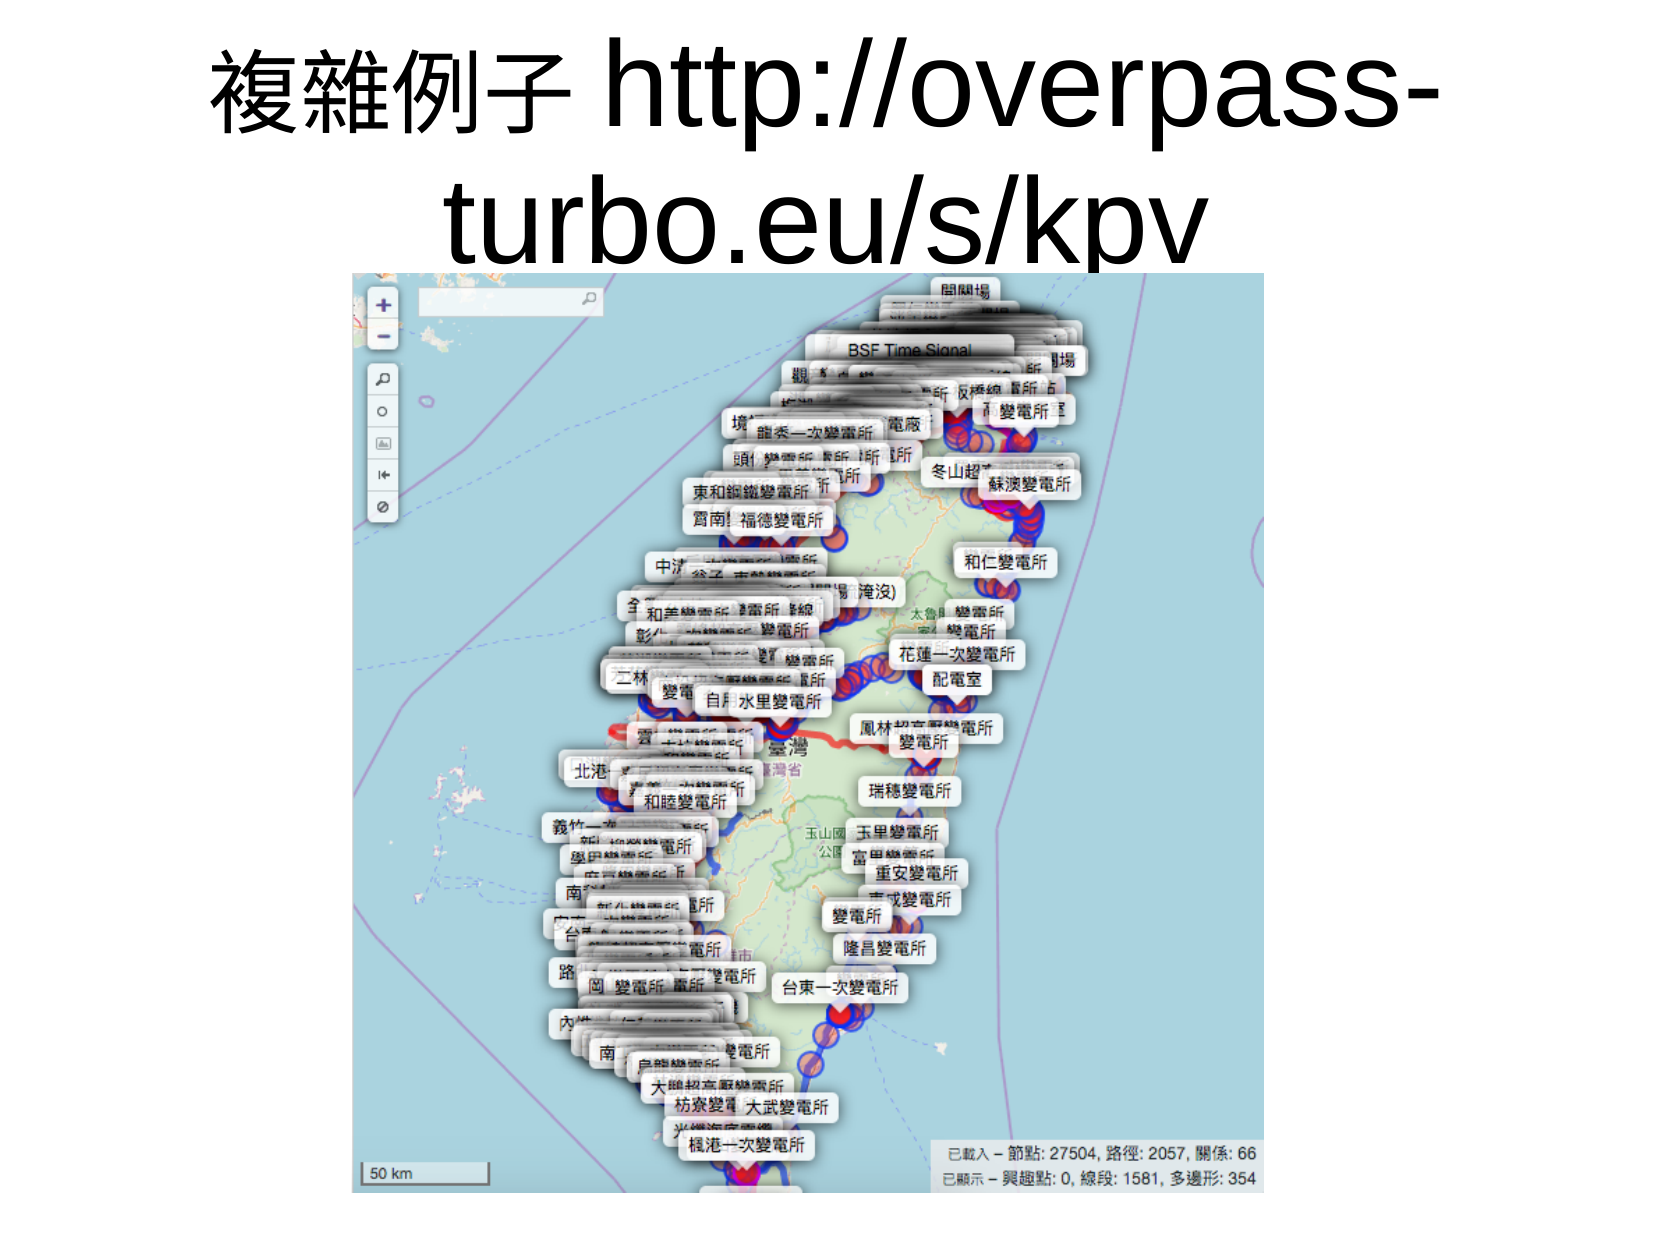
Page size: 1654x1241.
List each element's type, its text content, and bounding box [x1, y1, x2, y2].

picture [351, 273, 1264, 1193]
title 複雜例子http://overpass-turbo.eu/s/kpv [82, 13, 1571, 293]
